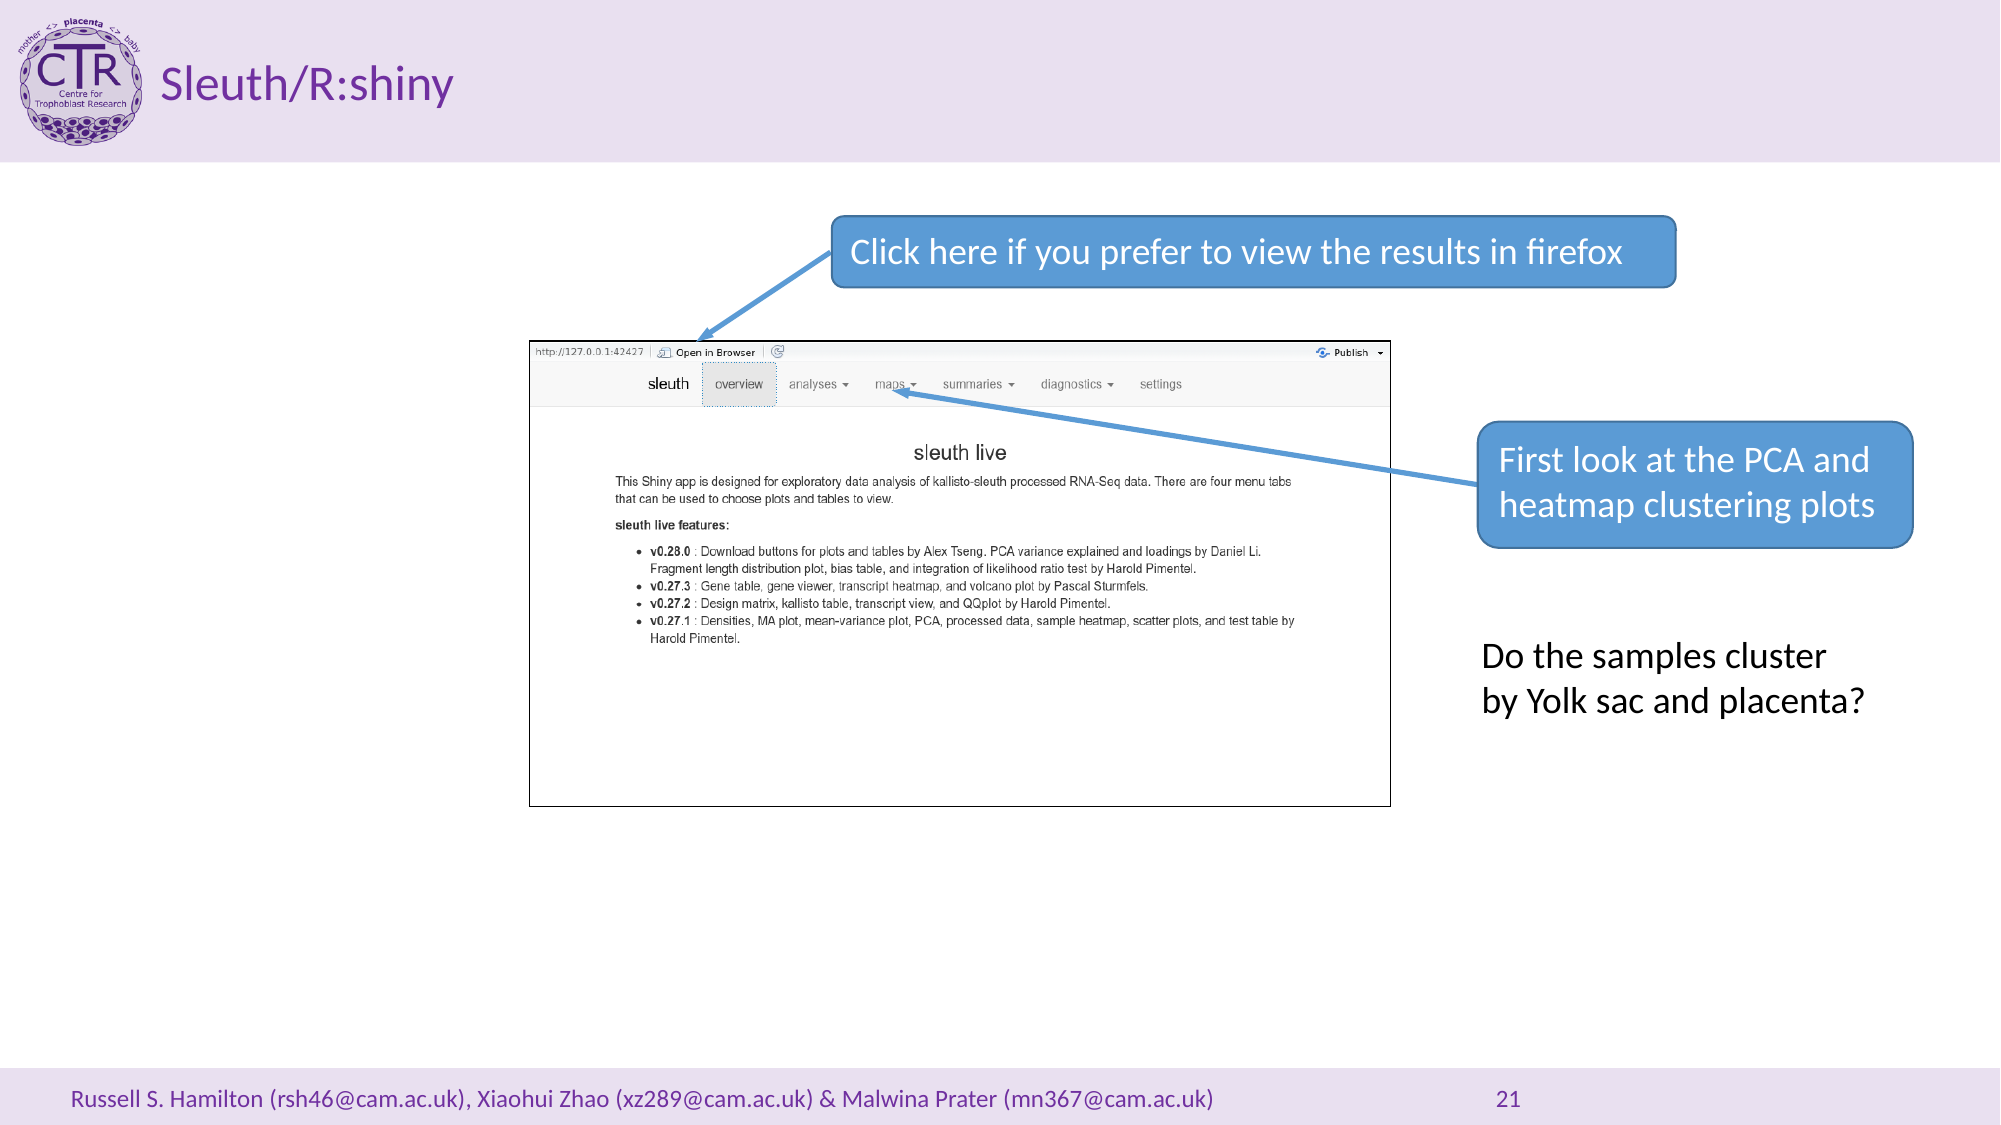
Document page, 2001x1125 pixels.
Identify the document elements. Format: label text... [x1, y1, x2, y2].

picture [530, 341, 1390, 806]
text_box Click here if you prefer to view the results in firefox [831, 216, 1676, 288]
text_box [0, 0, 2000, 162]
text_box Sleuth/R:shiny [145, 43, 473, 119]
text_box [0, 1068, 2000, 1125]
text_box Do the samples cluster by Yolk sac and placenta? [1466, 533, 1885, 730]
text_box First look at the PCA and heatmap clustering plots [1477, 421, 1913, 548]
text_box Russell S. Hamilton (rsh46@cam.ac.uk), Xiaohui Zhao (xz289@cam.ac.uk) & Malwina Prater (mn367@cam.ac.uk) 21 [56, 1075, 1910, 1120]
